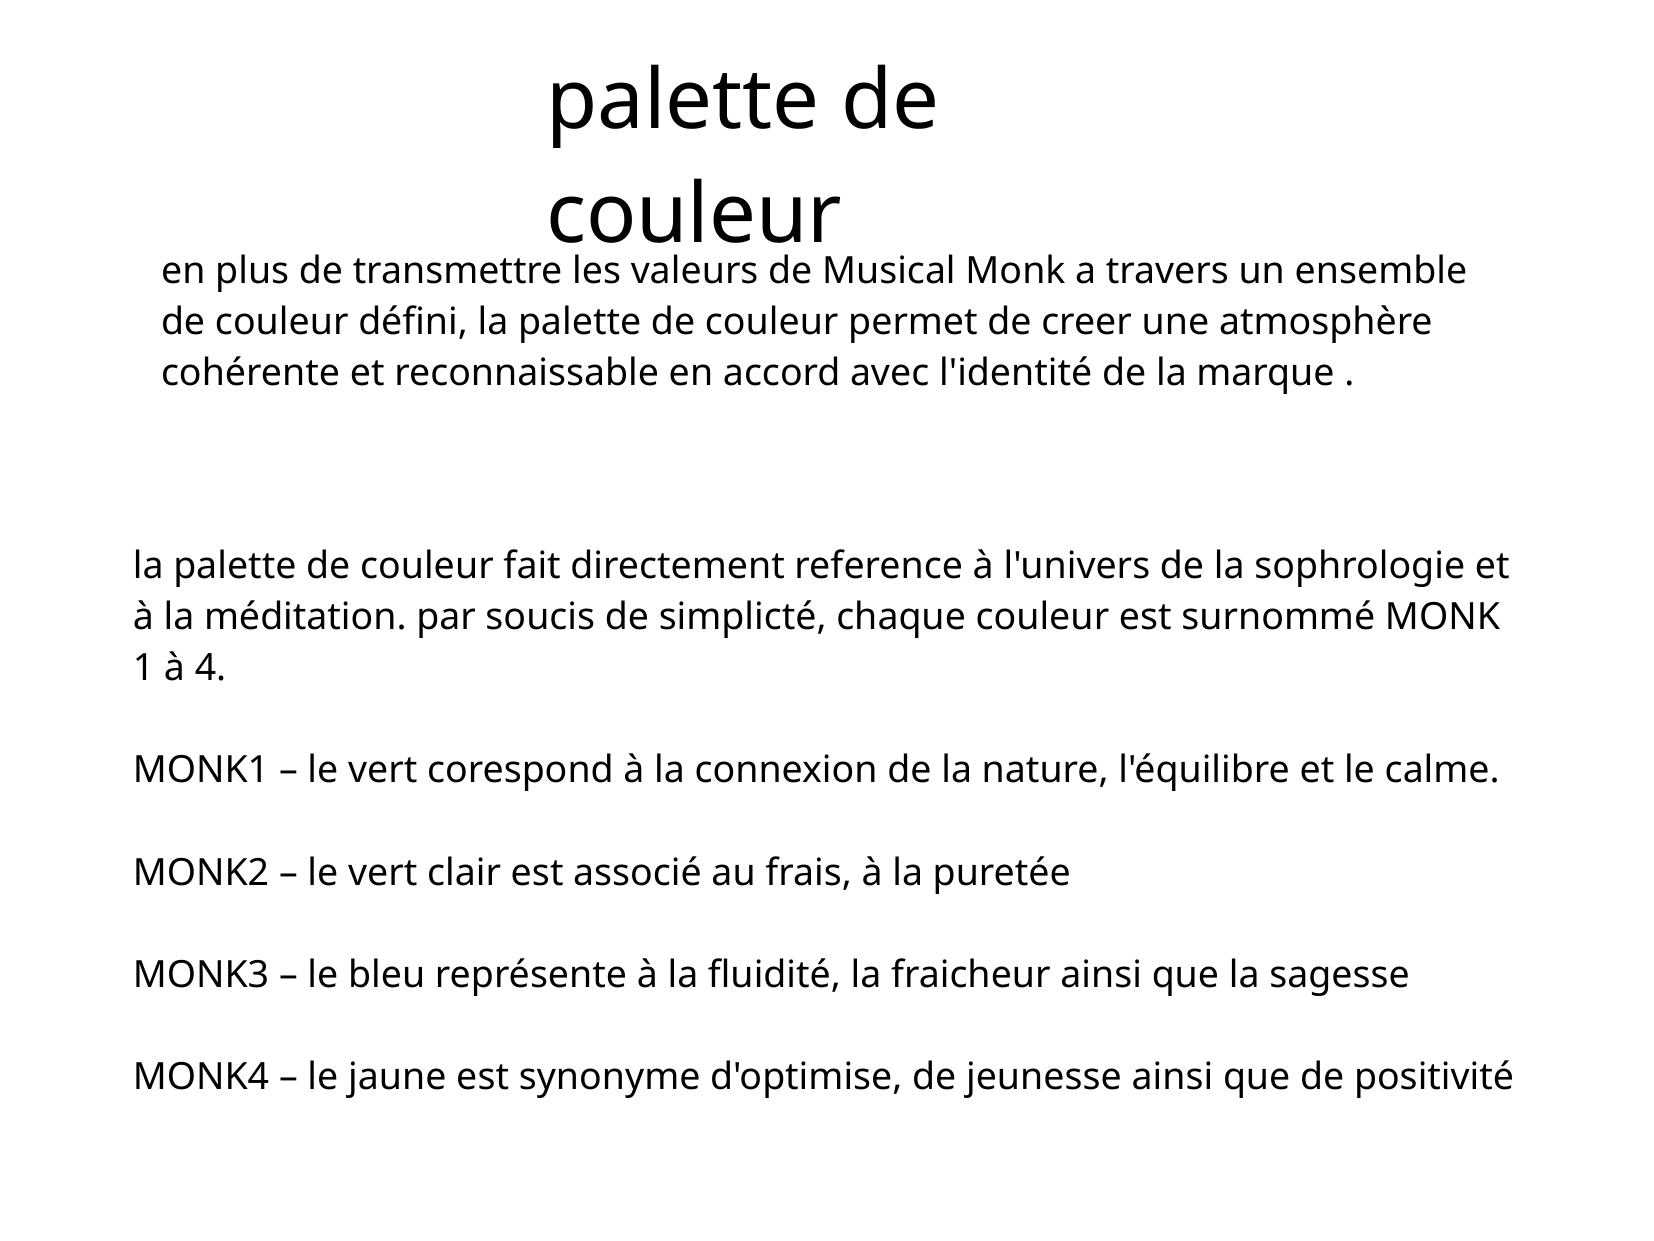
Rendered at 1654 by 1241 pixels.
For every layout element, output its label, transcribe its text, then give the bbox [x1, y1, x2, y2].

text_box en plus de transmettre les valeurs de Musical Monk a travers un ensemble de couleur défini, la palette de couleur permet de creer une atmosphère cohérente et reconnaissable en accord avec l'identité de la marque . [146, 236, 1508, 387]
text_box palette de couleur [531, 32, 1123, 148]
text_box la palette de couleur fait directement reference à l'univers de la sophrologie et à la méditation. par soucis de simplicté, chaque couleur est surnommé MONK 1 à 4. MONK1 – le vert corespond à la connexion de la nature, l'équilibre et le calme. MONK2 – le vert clair est associé au frais, à la puretée MONK3 – le bleu représente à la fluidité, la fraicheur ainsi que la sagesse MONK4 – le jaune est synonyme d'optimise, de jeunesse ainsi que de positivité [118, 531, 1536, 999]
